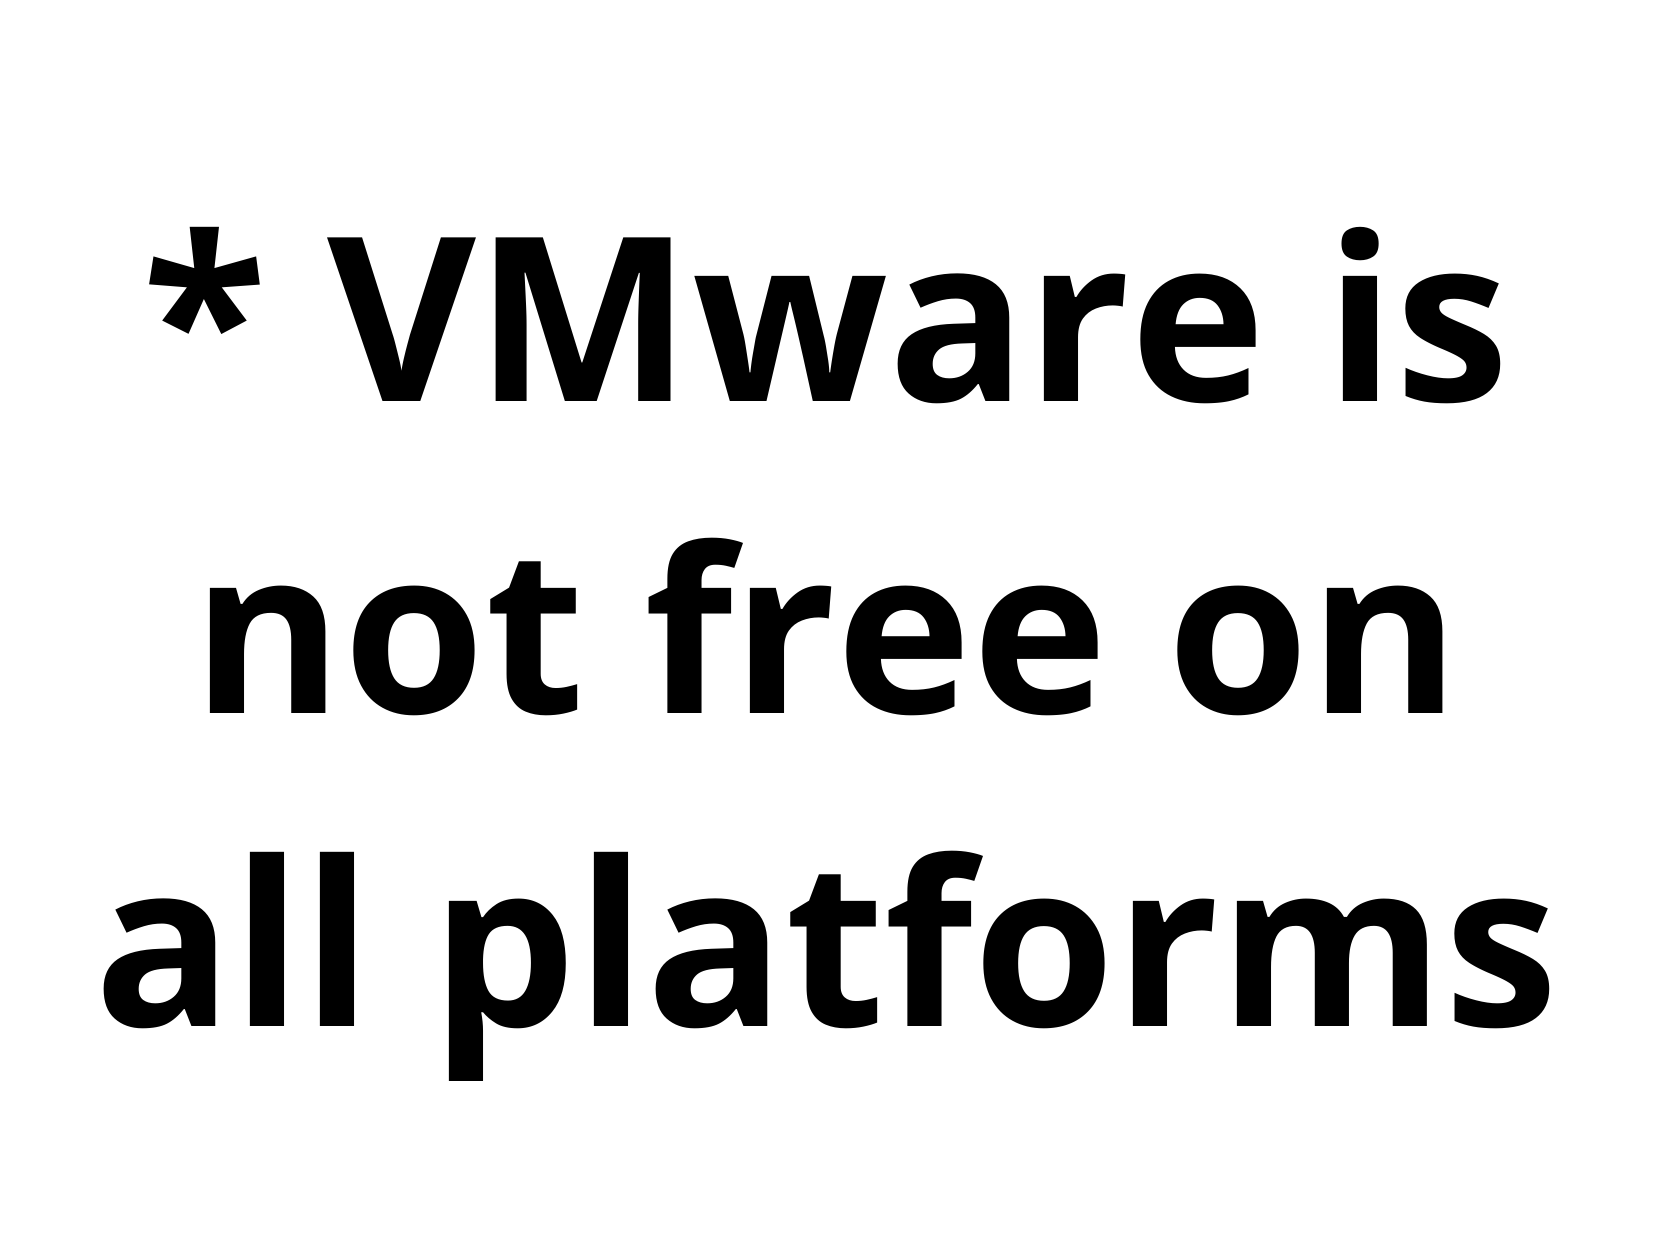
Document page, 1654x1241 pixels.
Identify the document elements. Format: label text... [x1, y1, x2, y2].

title * VMware is not free on all platforms [82, 49, 1571, 1201]
